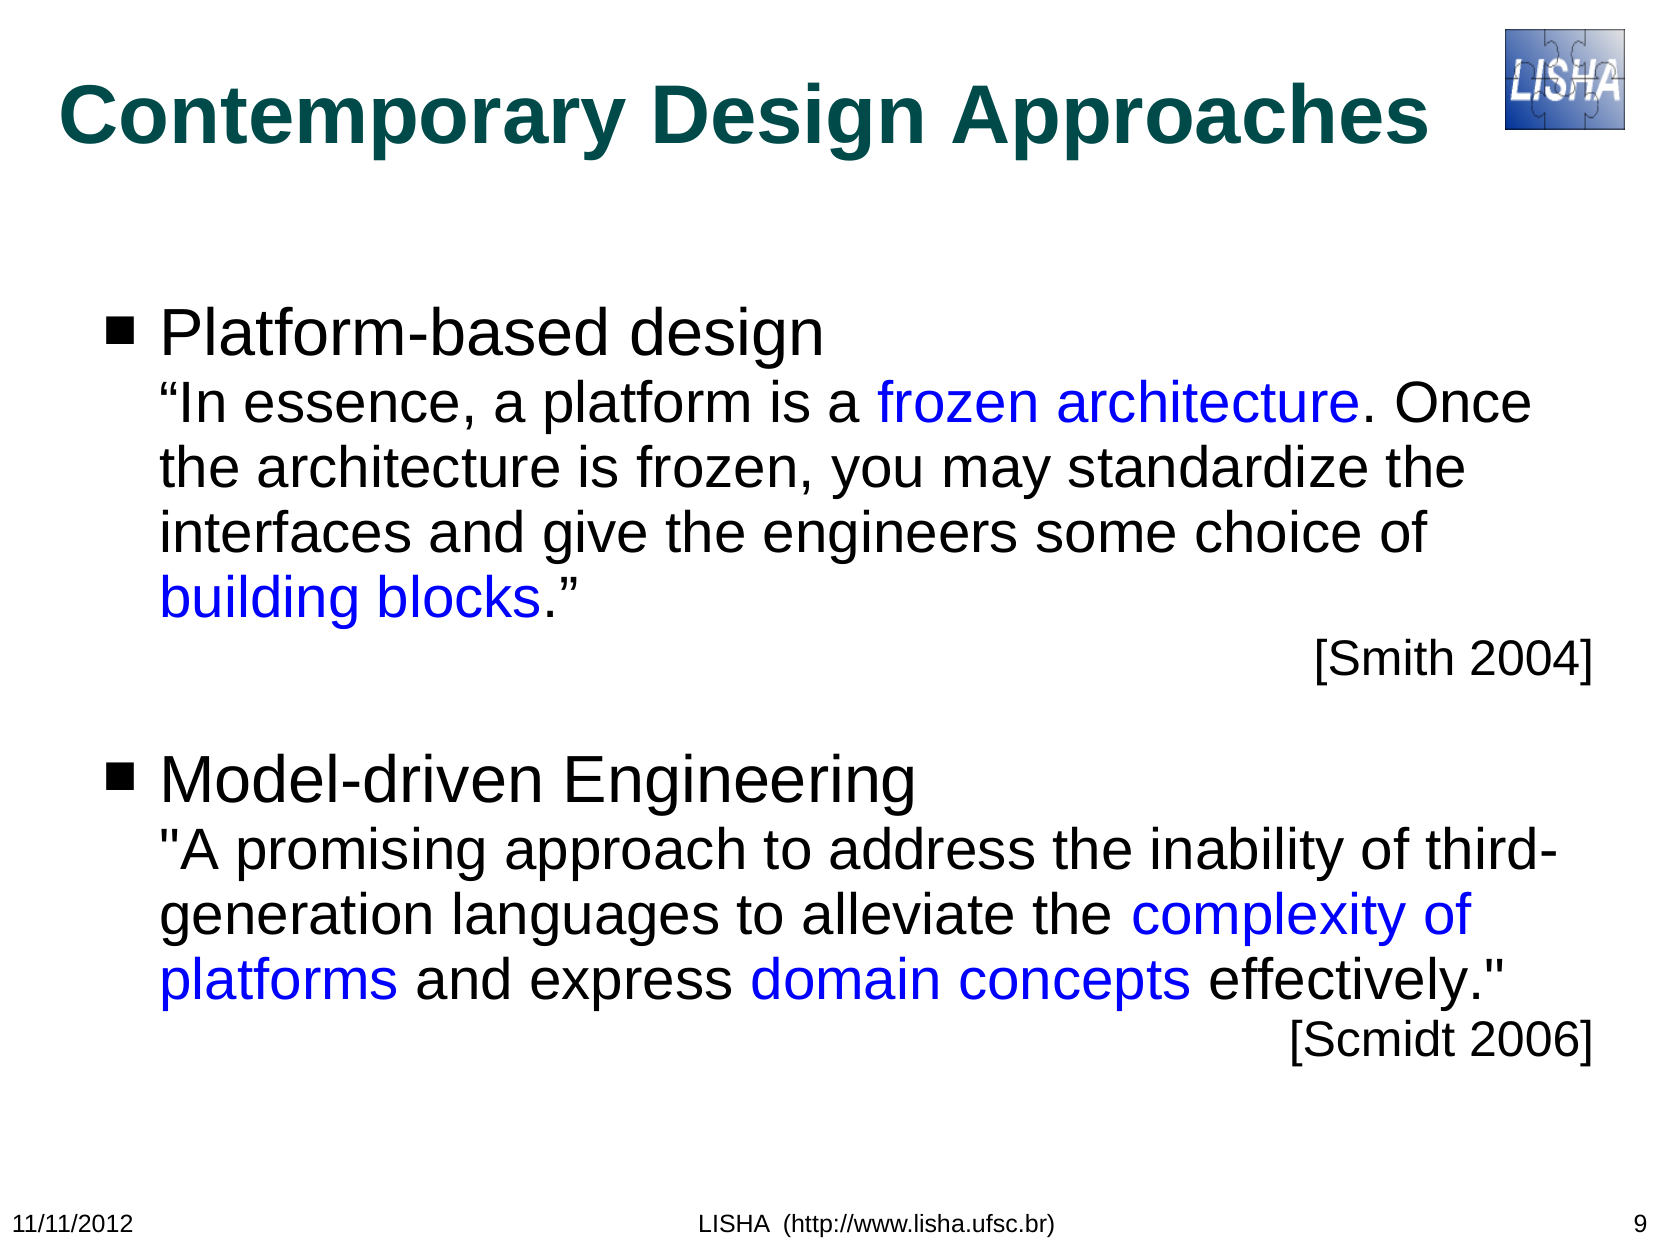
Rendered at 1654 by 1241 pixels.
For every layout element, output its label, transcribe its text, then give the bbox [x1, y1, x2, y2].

list Platform-based design “In essence, a platform is a frozen architecture. Once the architecture is frozen, you may standardize the interfaces and give the engineers some choice of building blocks.” [Smith 2004] Model-driven Engineering "A promising approach to address the inability of third-generation languages to alleviate the complexity of platforms and express domain concepts effectively." [Scmidt 2006] [59, 295, 1595, 1167]
title Contemporary Design Approaches [58, 11, 1463, 219]
picture [1505, 29, 1625, 130]
